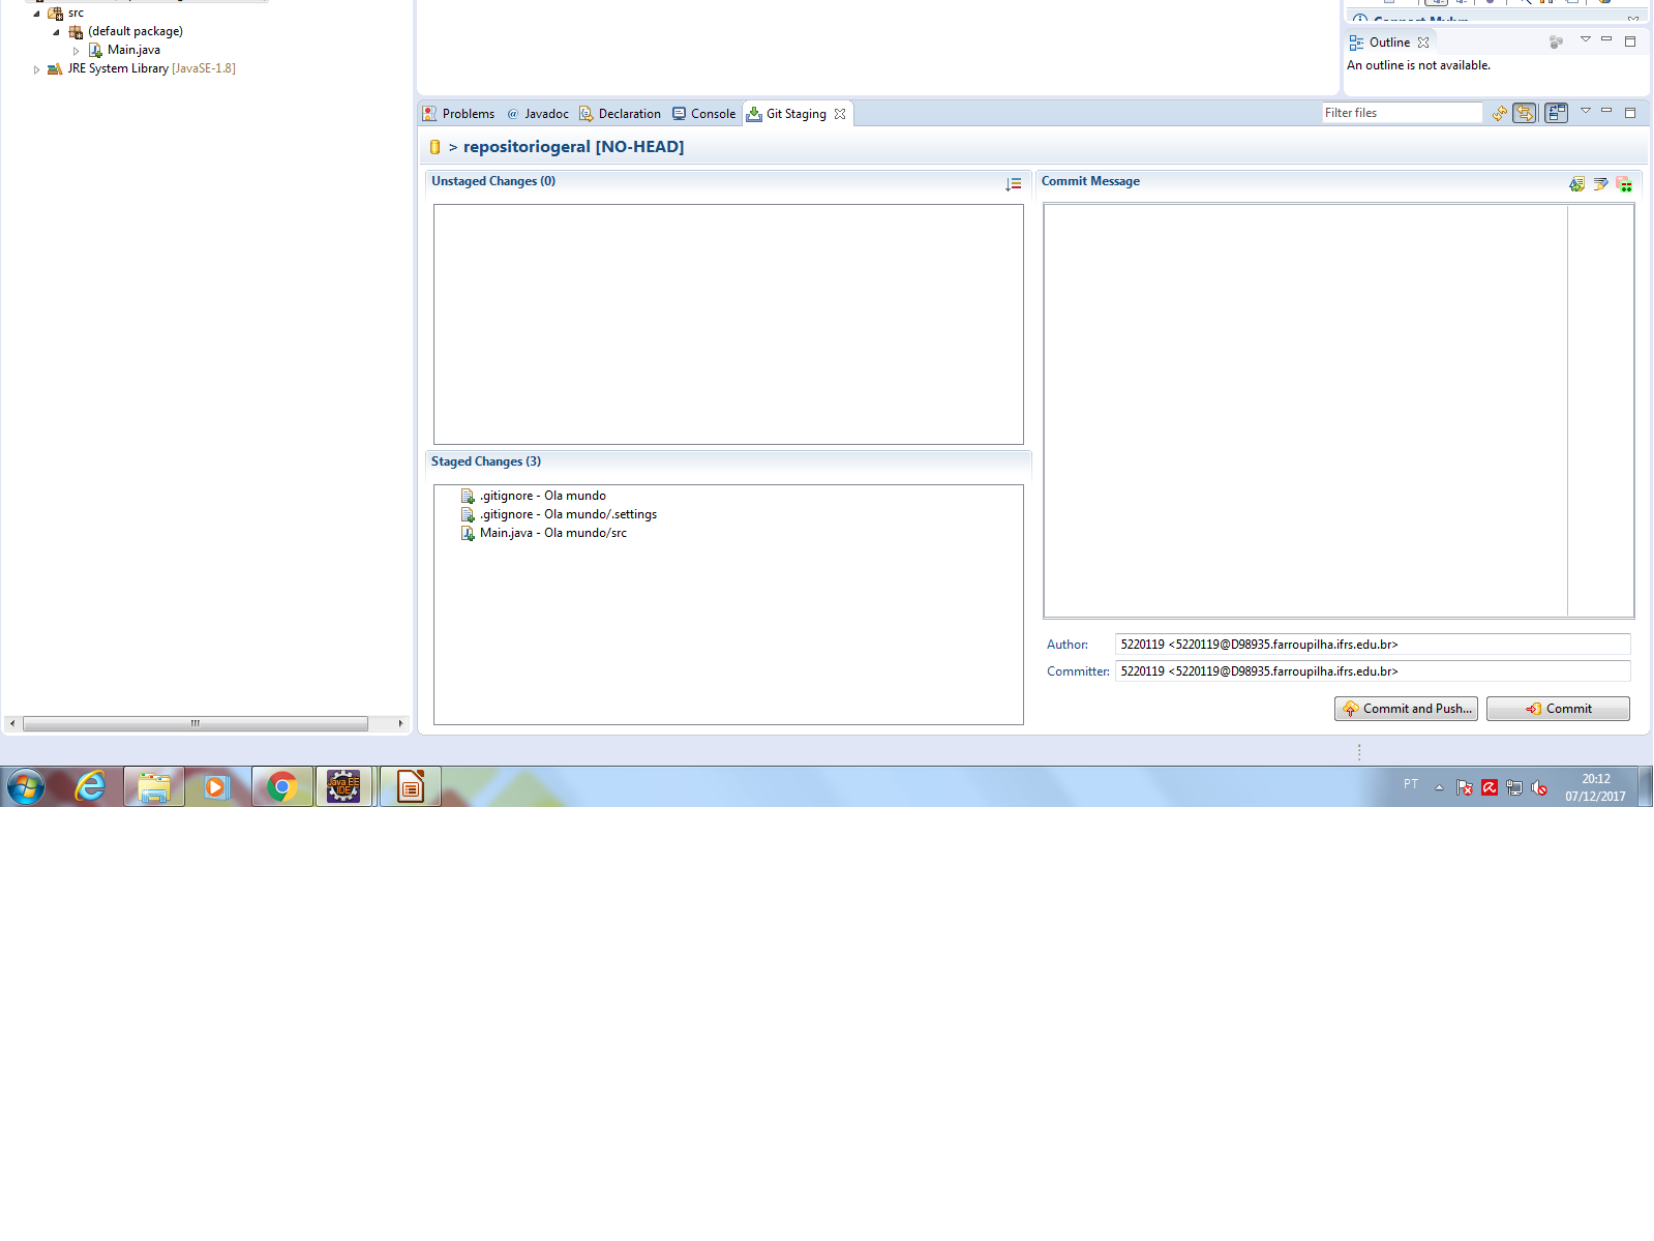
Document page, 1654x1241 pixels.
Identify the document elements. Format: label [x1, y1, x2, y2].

picture [0, 0, 1653, 807]
